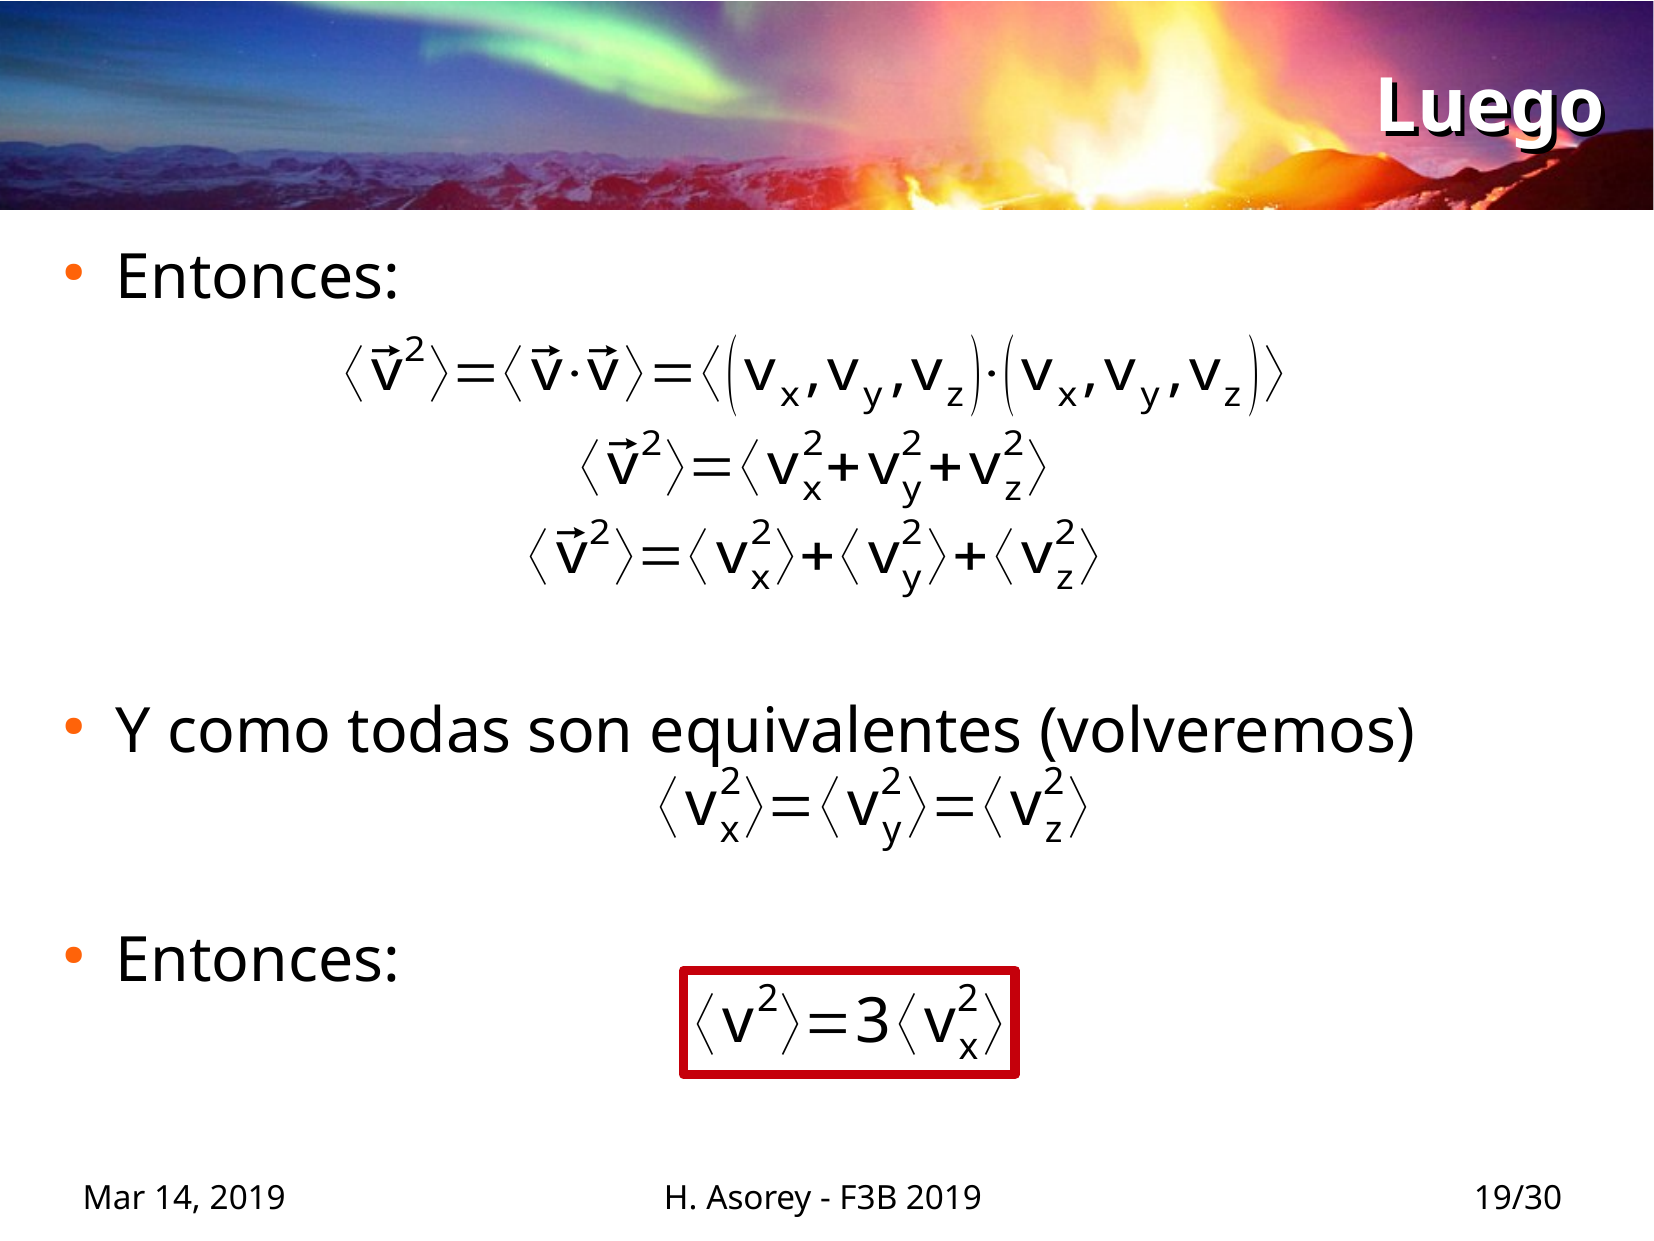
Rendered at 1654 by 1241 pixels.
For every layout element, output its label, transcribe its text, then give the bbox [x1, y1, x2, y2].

list Entonces: Y como todas son equivalentes (volveremos) Entonces: [45, 231, 1606, 1132]
title Luego [45, 15, 1606, 191]
chart [336, 328, 1292, 598]
chart [688, 975, 1011, 1070]
picture [0, 1, 1654, 210]
chart [651, 758, 1096, 853]
